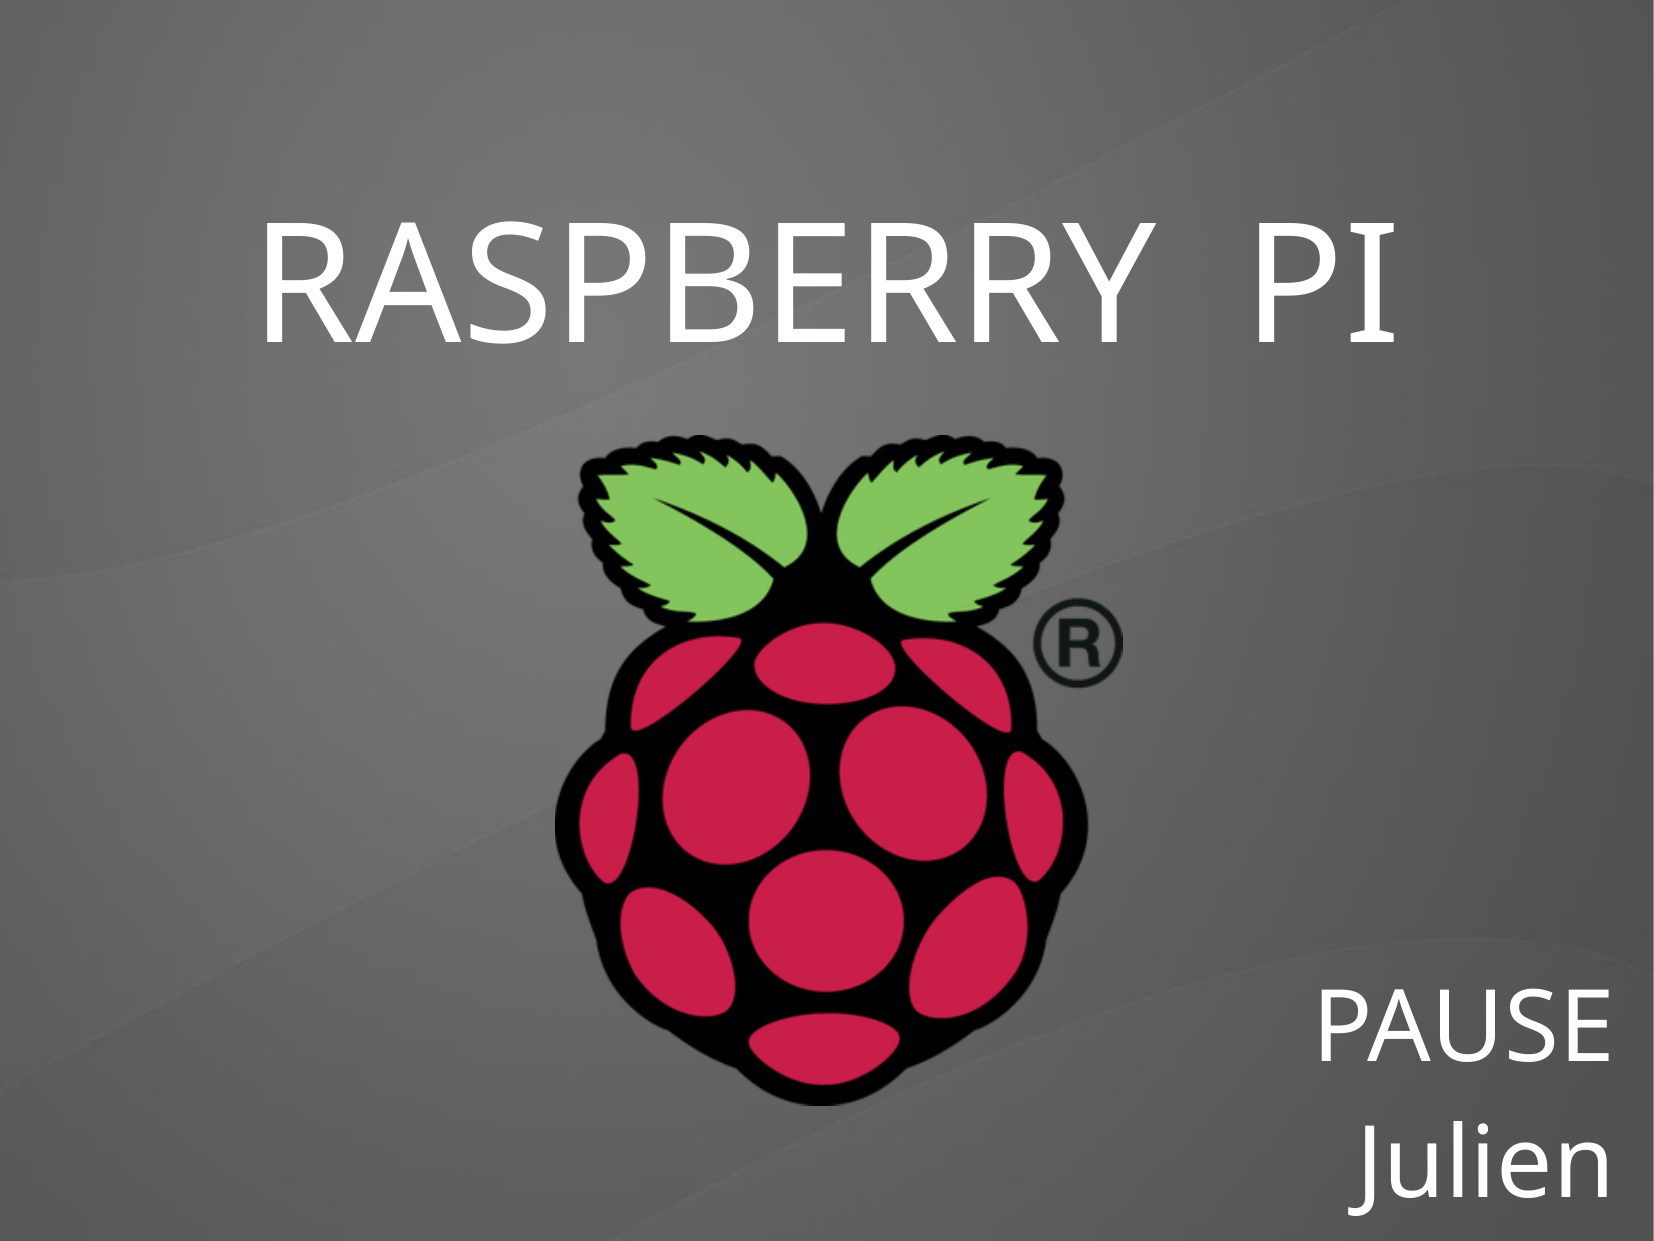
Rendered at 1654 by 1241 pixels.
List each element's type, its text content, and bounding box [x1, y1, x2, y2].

subtitle RASPBERRY PI [0, 0, 1654, 615]
picture [0, 435, 1654, 1241]
text_box PAUSE Julien [1133, 946, 1630, 1205]
